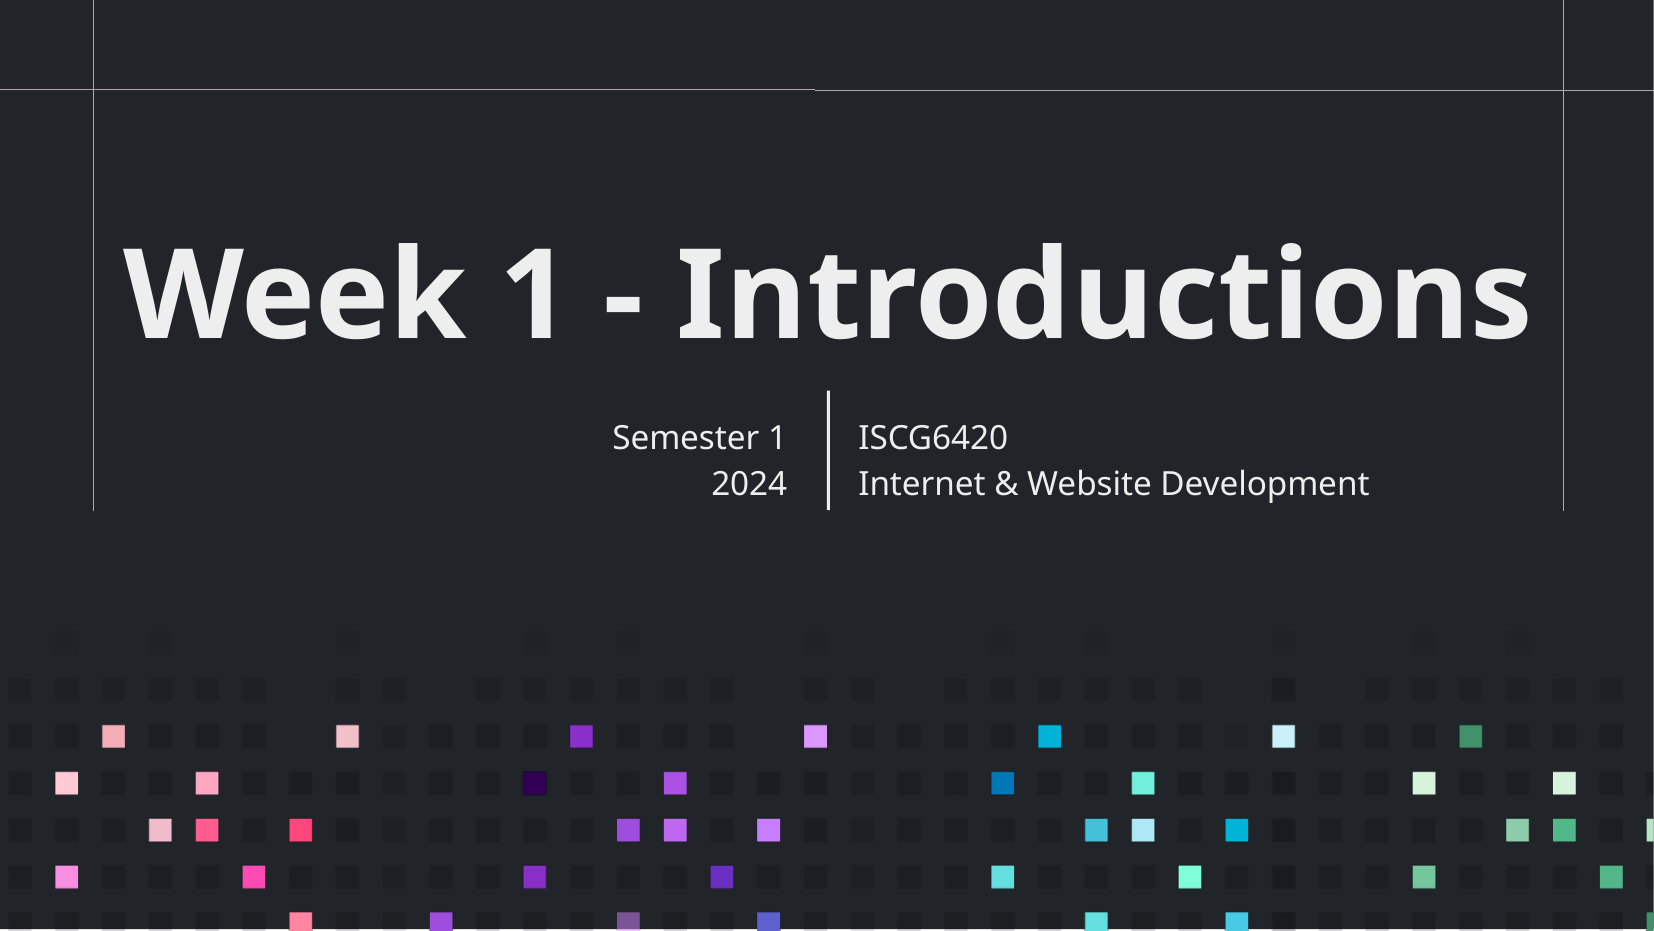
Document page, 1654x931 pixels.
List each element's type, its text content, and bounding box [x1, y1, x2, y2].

title Week 1 - Introductions [84, 210, 1573, 367]
text_box Semester 1 2024 [597, 406, 818, 499]
text_box ISCG6420 Internet & Website Development [843, 406, 1419, 499]
